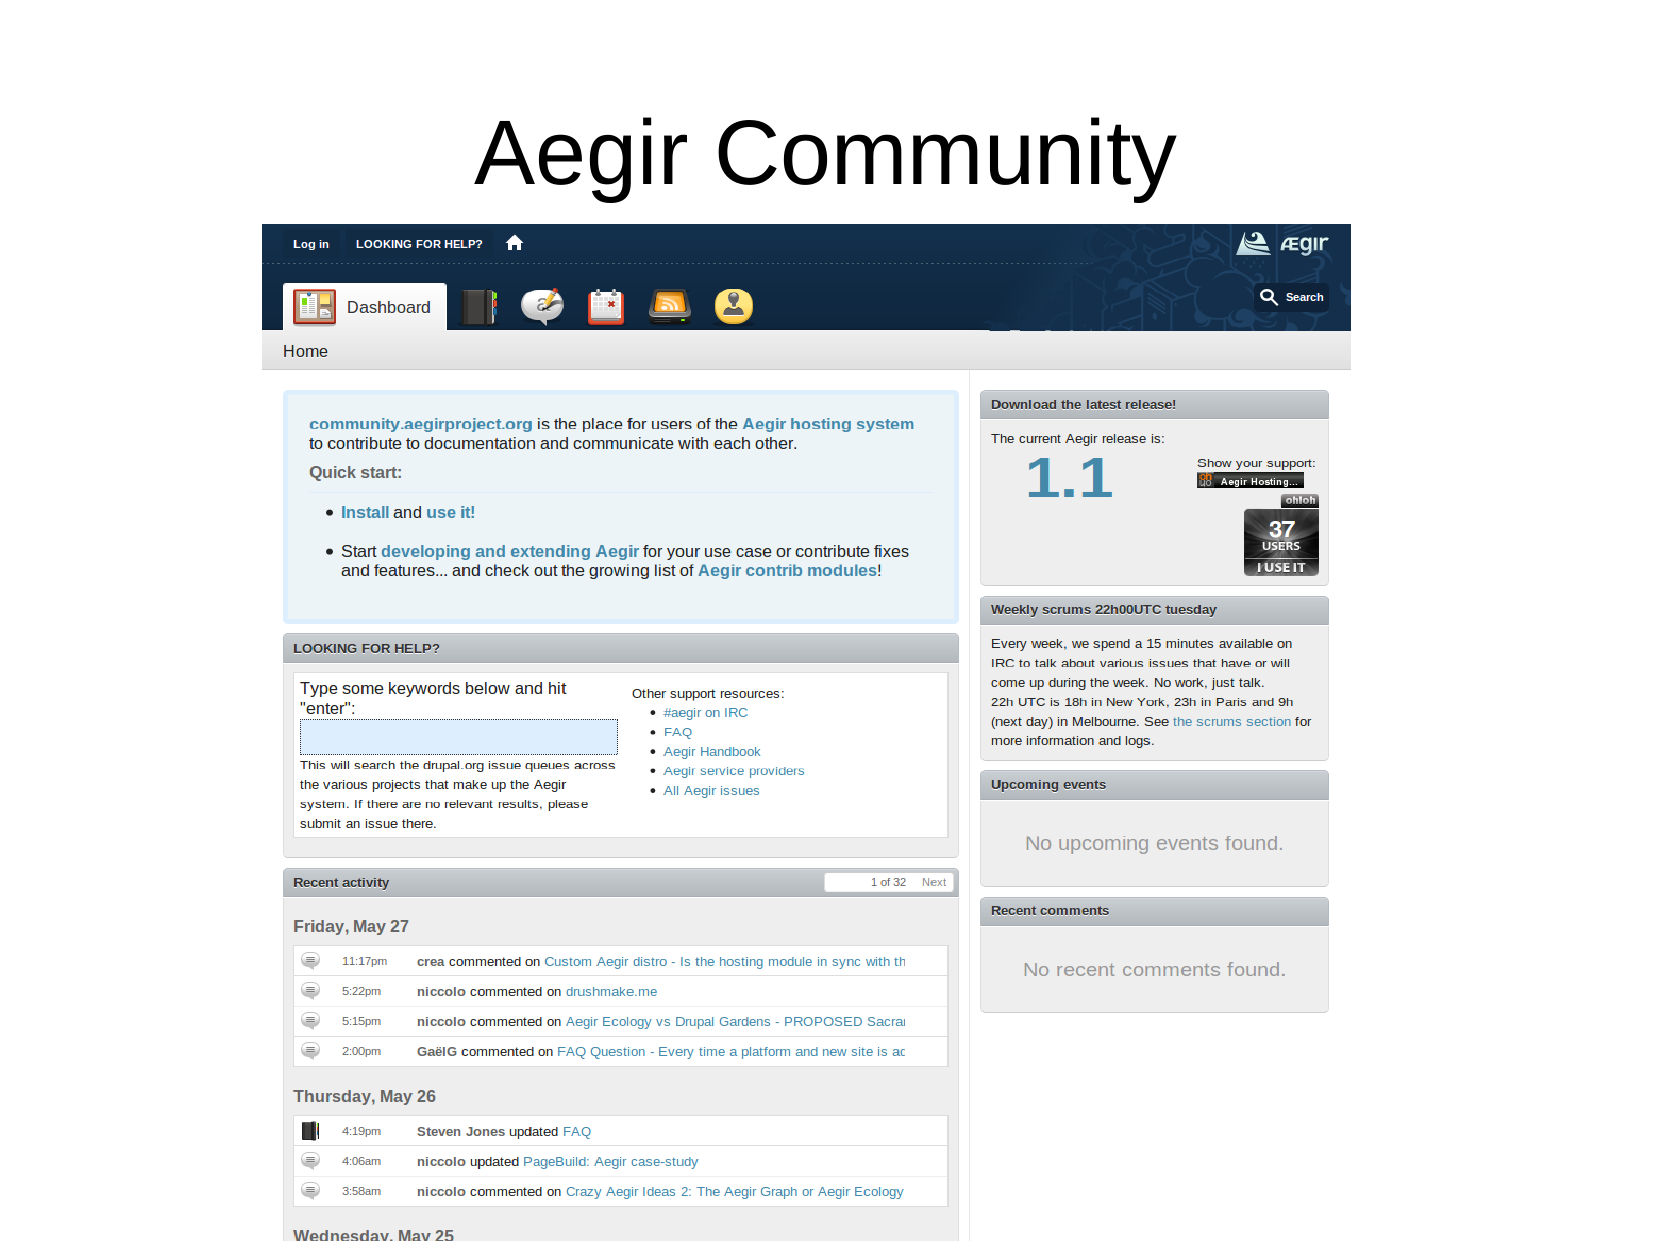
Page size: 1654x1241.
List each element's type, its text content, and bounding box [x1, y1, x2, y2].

title Aegir Community [82, 56, 1571, 250]
picture [262, 224, 1351, 1241]
